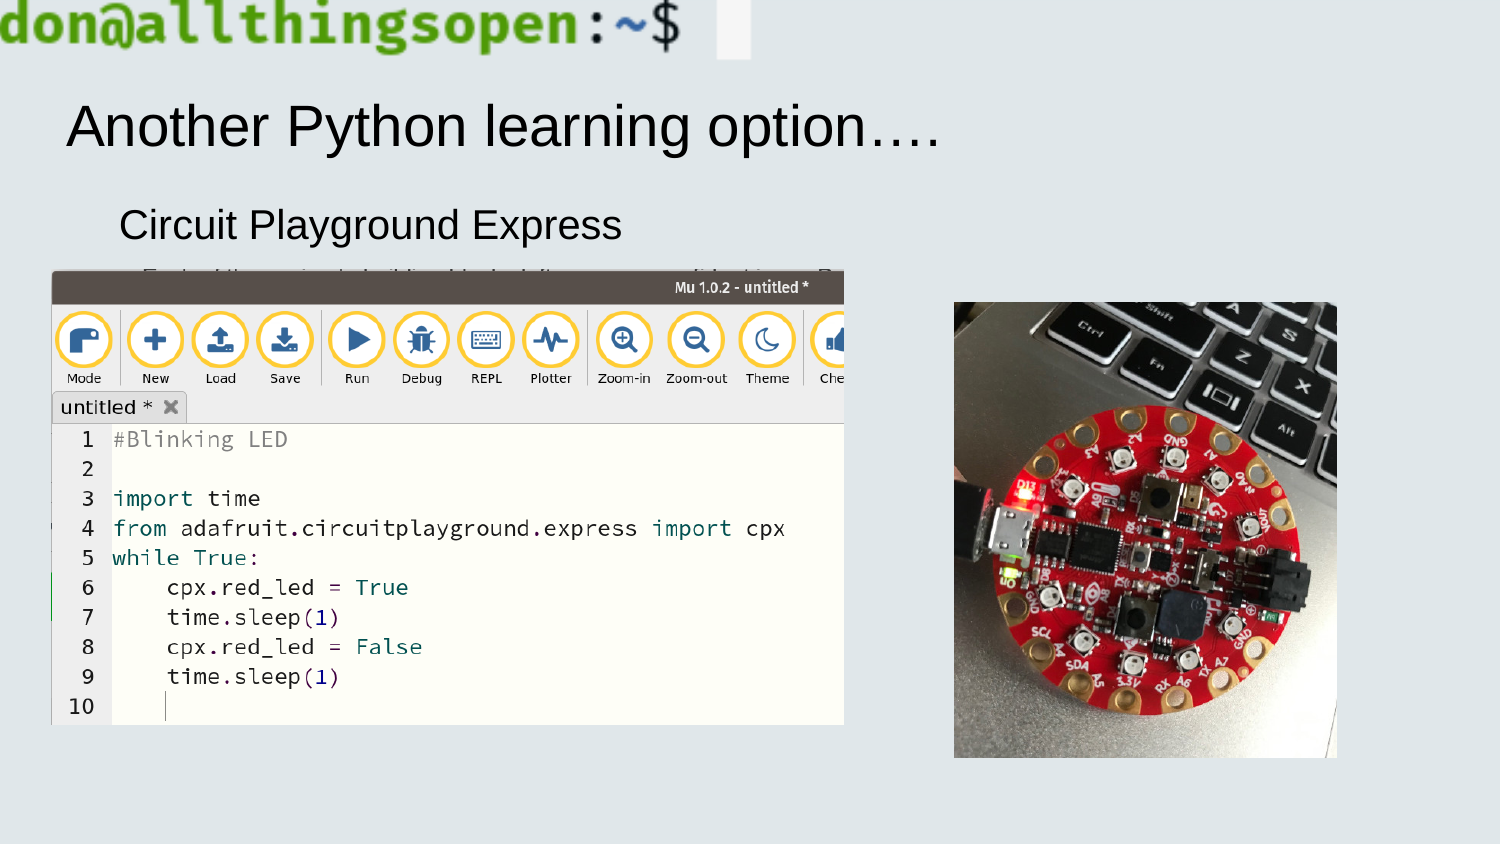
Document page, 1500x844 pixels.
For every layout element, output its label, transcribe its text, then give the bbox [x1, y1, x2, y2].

title Another Python learning option…. [51, 72, 1449, 167]
text_box Circuit Playground Express [103, 182, 679, 254]
picture [0, 0, 1500, 844]
